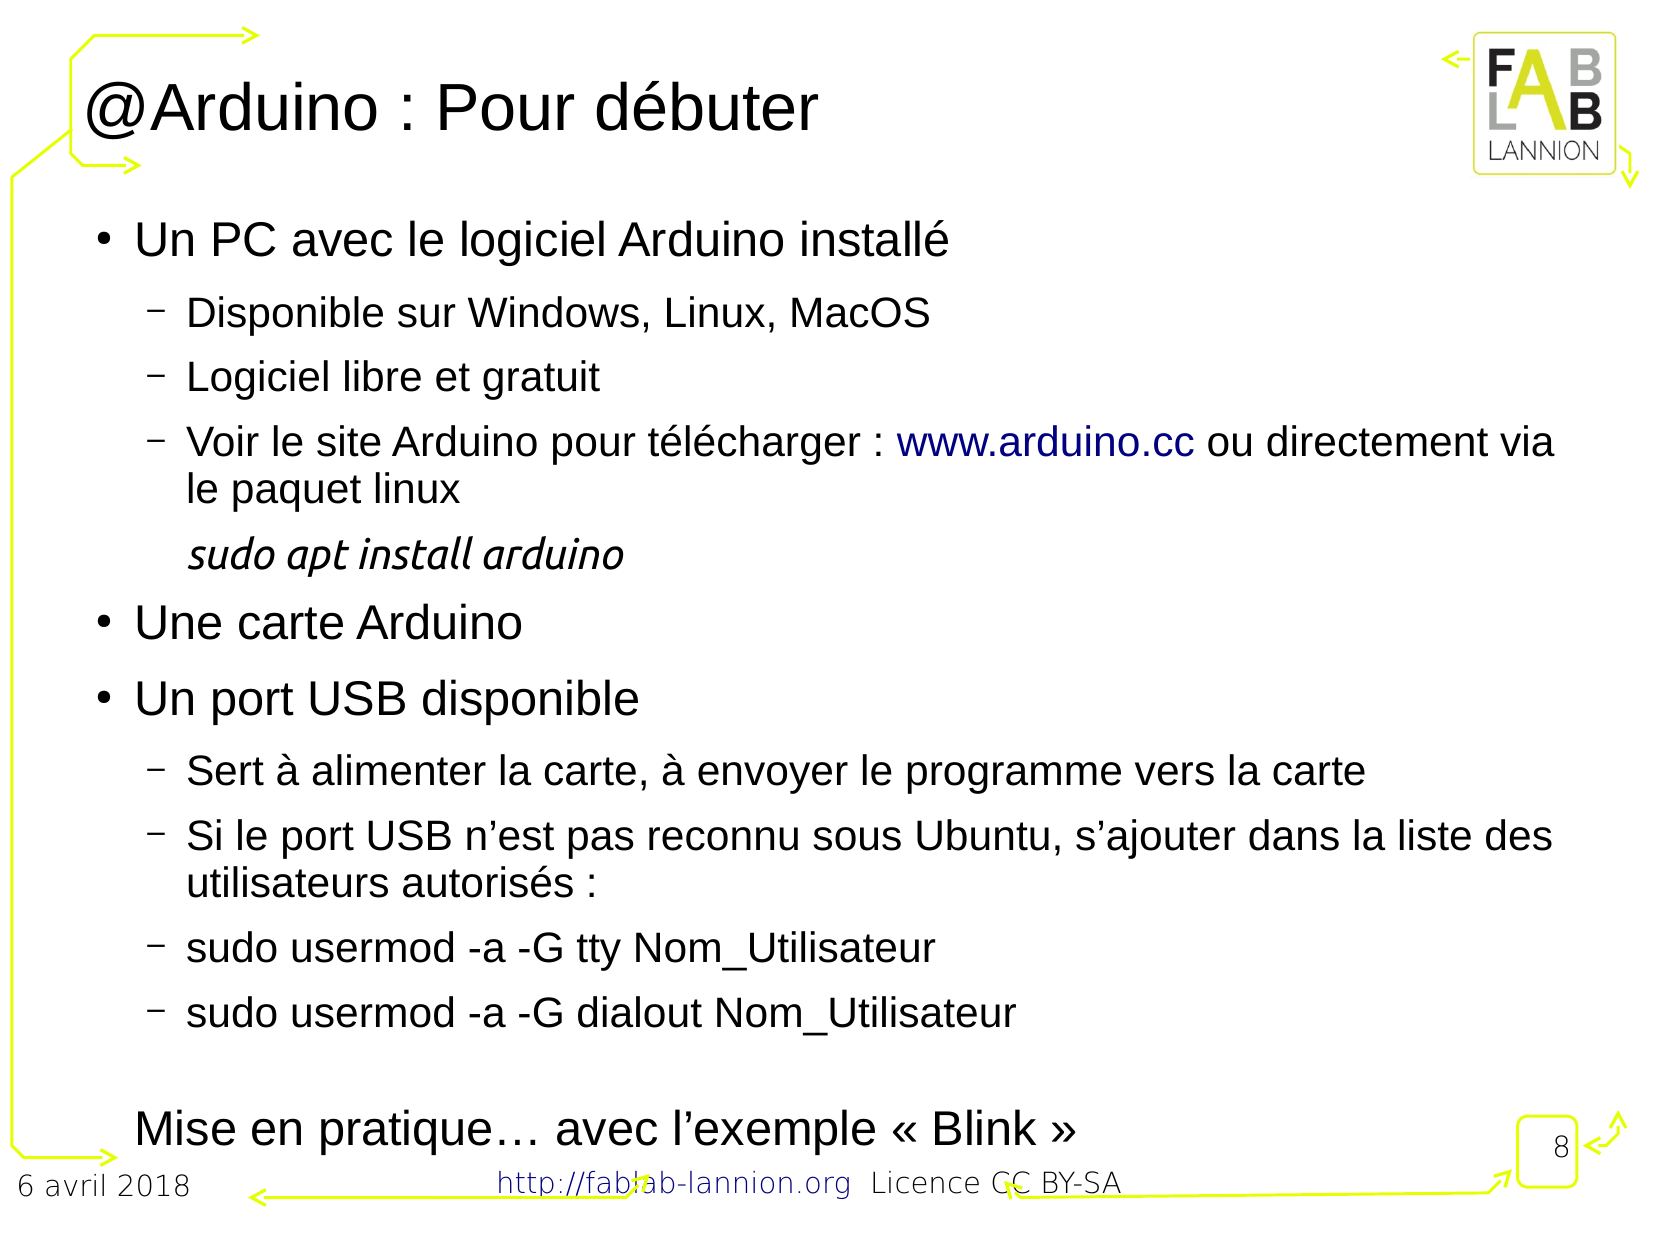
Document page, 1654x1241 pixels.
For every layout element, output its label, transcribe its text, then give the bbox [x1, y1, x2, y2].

list Un PC avec le logiciel Arduino installé Disponible sur Windows, Linux, MacOS Logiciel libre et gratuit Voir le site Arduino pour télécharger : www.arduino.cc ou directement via le paquet linux sudo apt install arduino Une carte Arduino Un port USB disponible Sert à alimenter la carte, à envoyer le programme vers la carte Si le port USB n’est pas reconnu sous Ubuntu, s’ajouter dans la liste des utilisateurs autorisés : sudo usermod -a -G tty Nom_Utilisateur sudo usermod -a -G dialout Nom_Utilisateur Mise en pratique… avec l’exemple « Blink » [82, 212, 1571, 1158]
title @Arduino : Pour débuter [82, 49, 1441, 166]
picture [1470, 29, 1619, 178]
